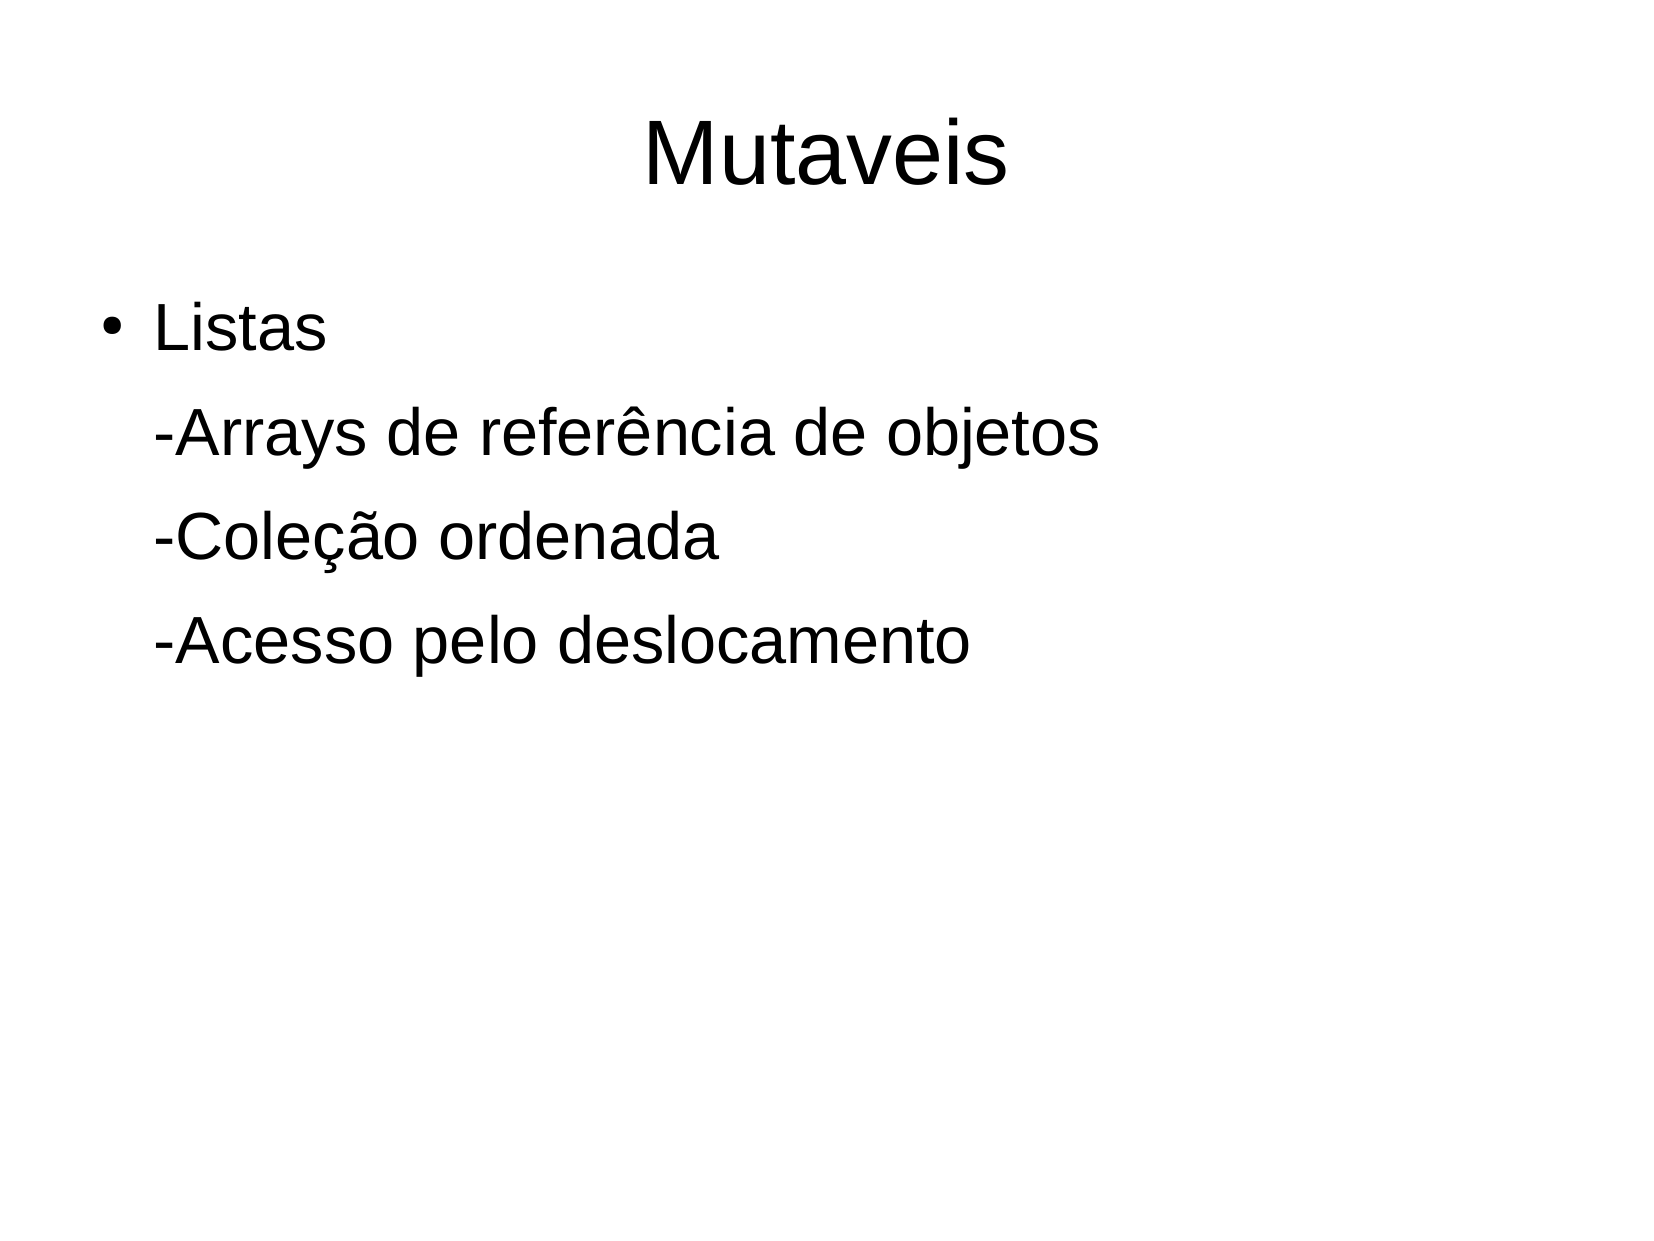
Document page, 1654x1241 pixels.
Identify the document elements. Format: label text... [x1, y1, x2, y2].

title Mutaveis [82, 49, 1571, 257]
list Listas -Arrays de referência de objetos -Coleção ordenada -Acesso pelo deslocamento [82, 290, 1571, 1010]
